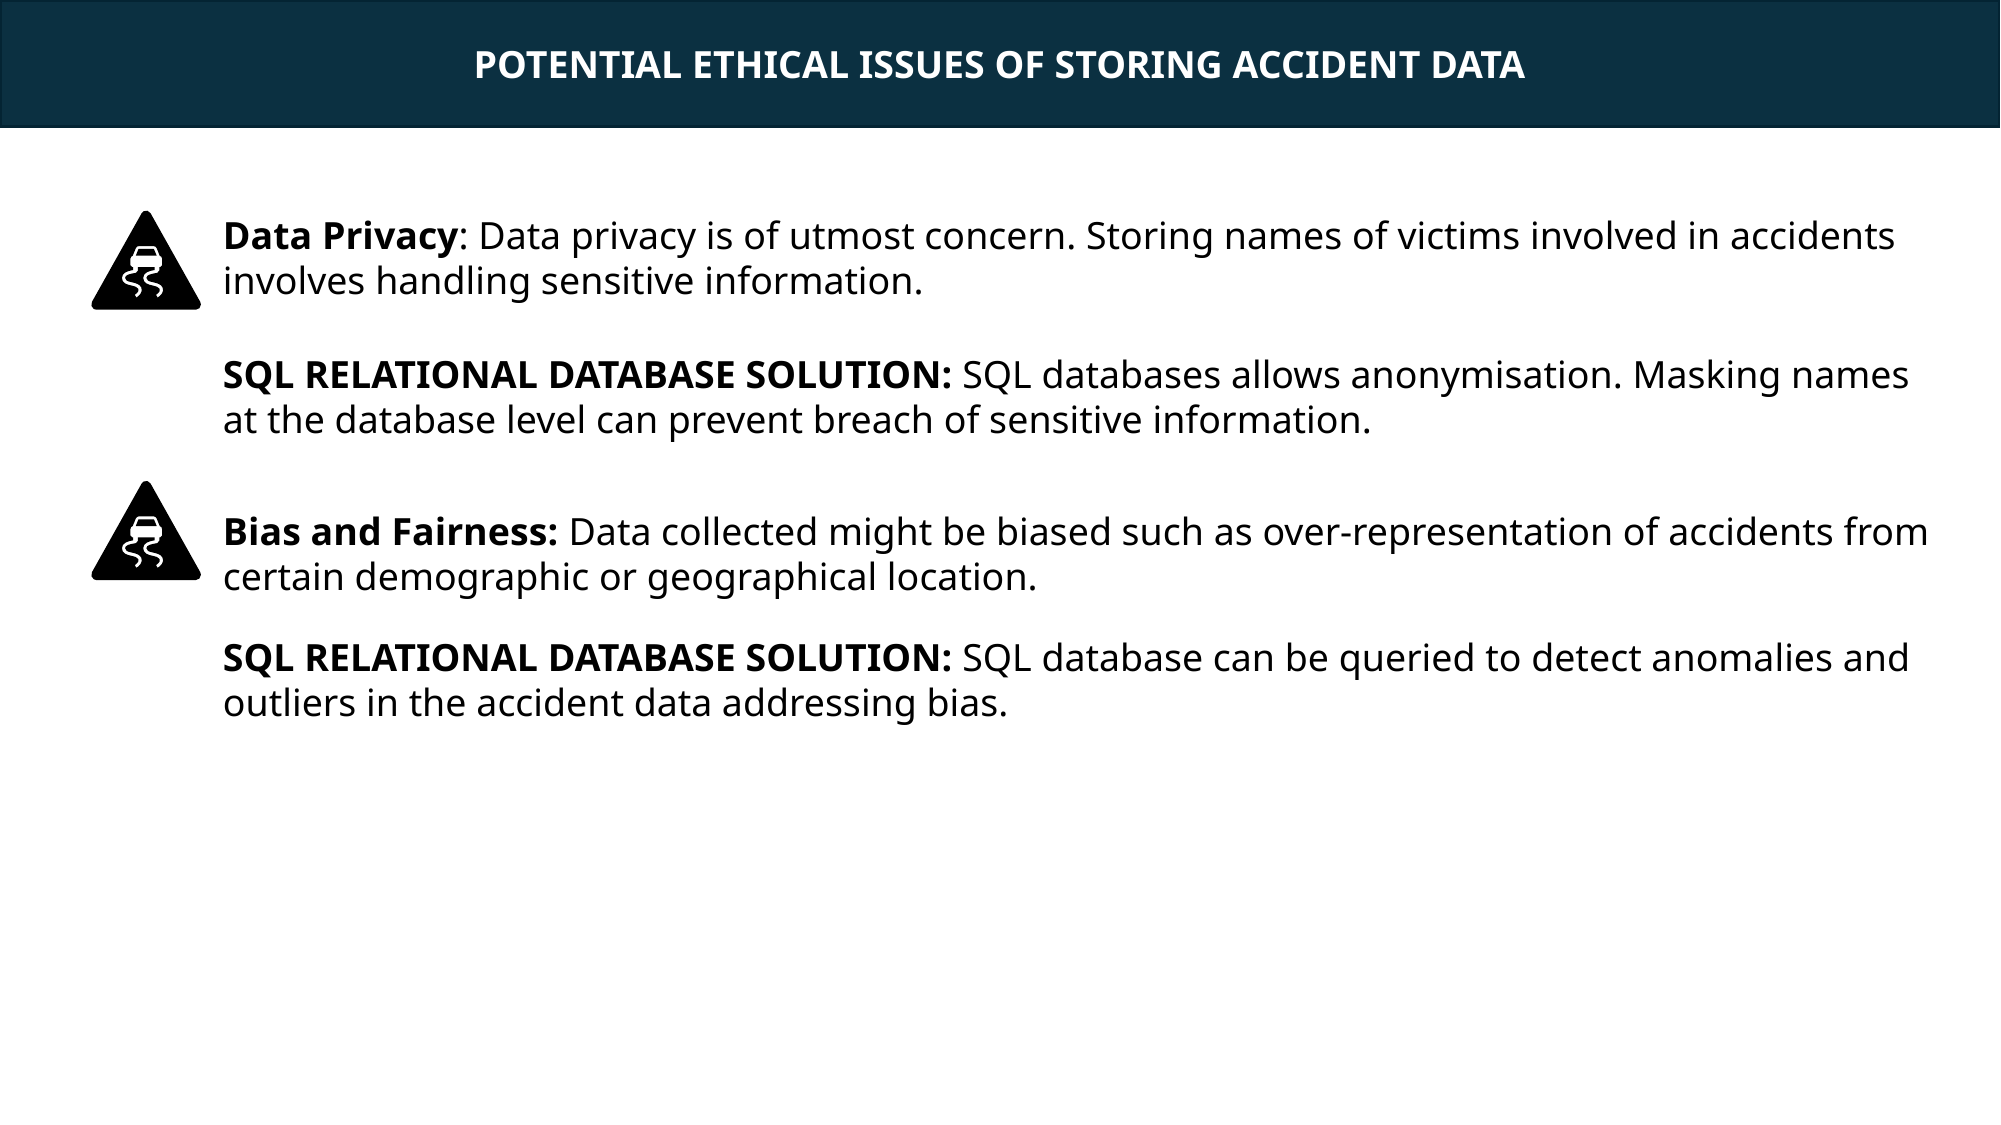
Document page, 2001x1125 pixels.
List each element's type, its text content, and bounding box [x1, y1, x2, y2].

text_box SQL RELATIONAL DATABASE SOLUTION: SQL database can be queried to detect anomalies and outliers in the accident data addressing bias. [207, 626, 1947, 733]
picture [84, 196, 208, 324]
picture [84, 467, 208, 594]
text_box POTENTIAL ETHICAL ISSUES OF STORING ACCIDENT DATA [0, 0, 2000, 127]
text_box Data Privacy: Data privacy is of utmost concern. Storing names of victims involved in accidents involves handling sensitive information. [208, 204, 1965, 311]
text_box SQL RELATIONAL DATABASE SOLUTION: SQL databases allows anonymisation. Masking names at the database level can prevent breach of sensitive information. [207, 343, 1932, 450]
text_box Bias and Fairness: Data collected might be biased such as over-representation of accidents from certain demographic or geographical location. [207, 500, 1982, 607]
